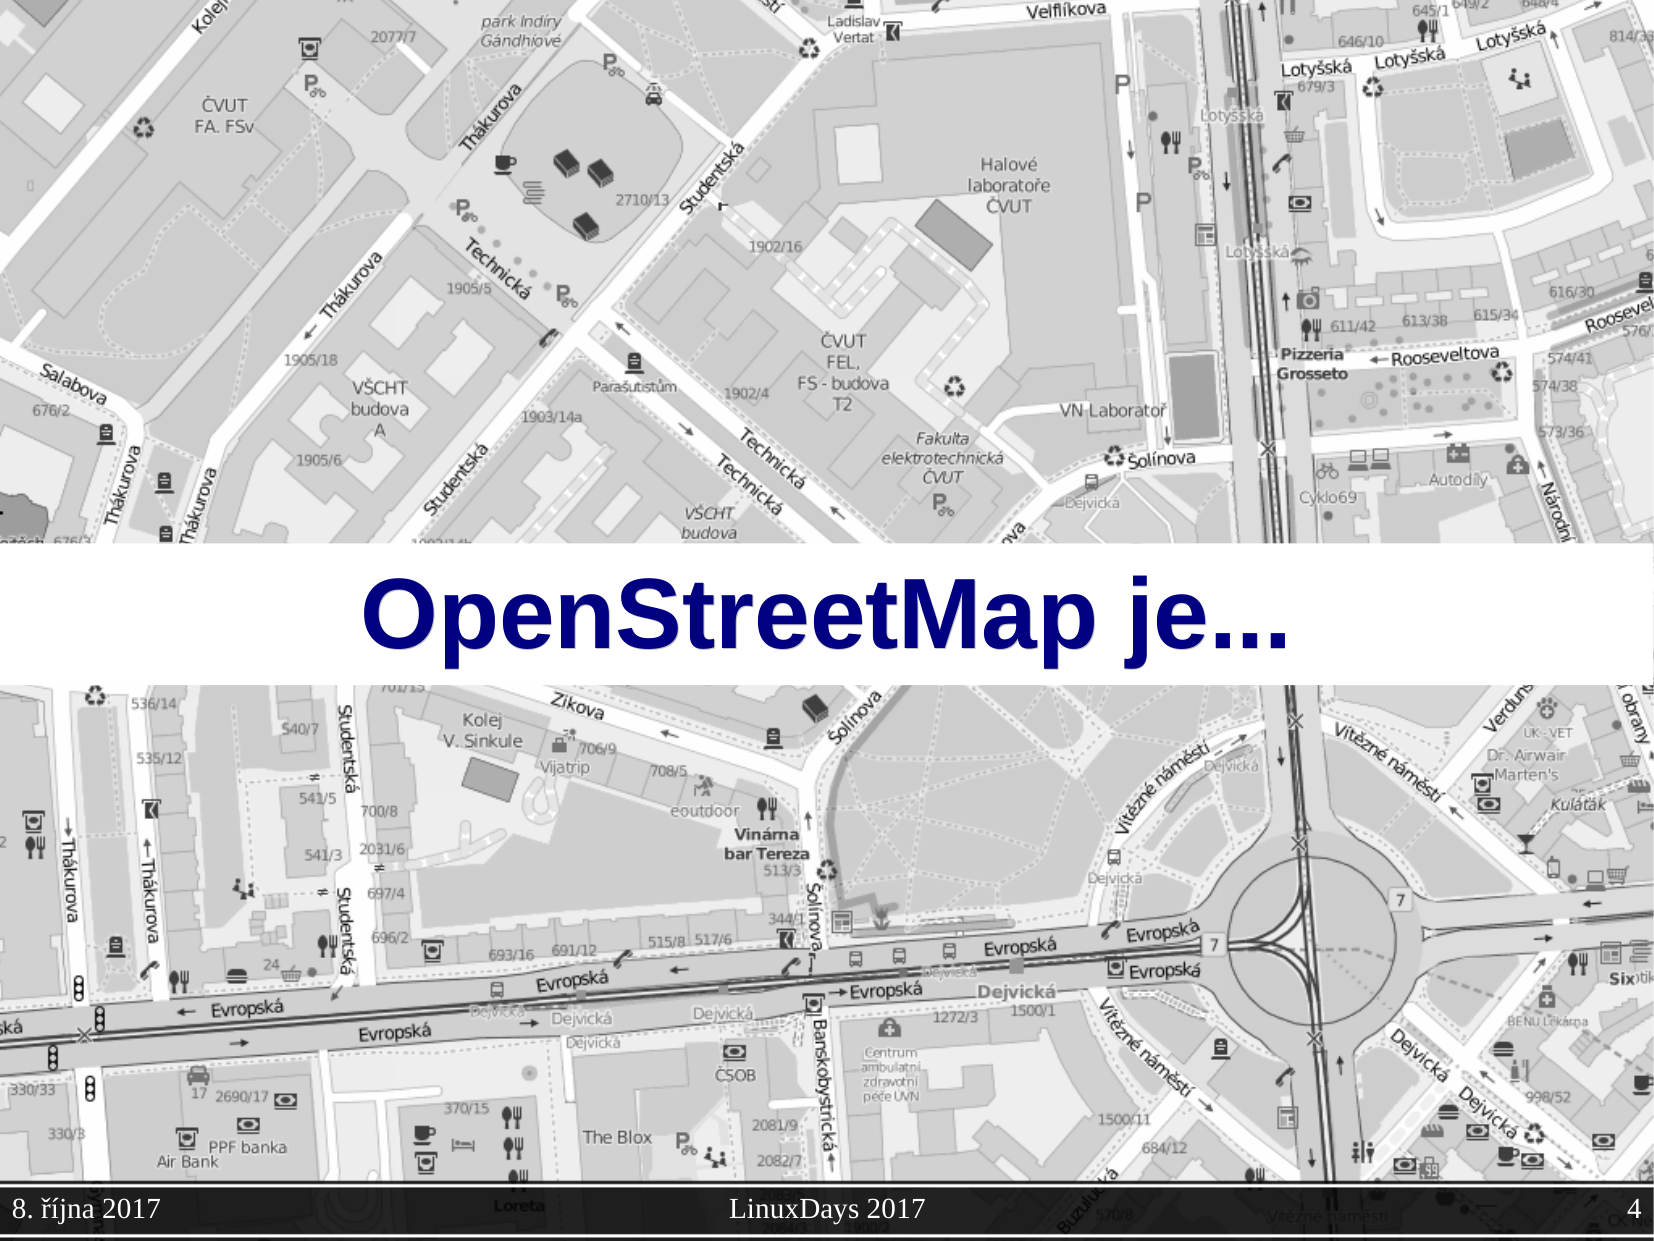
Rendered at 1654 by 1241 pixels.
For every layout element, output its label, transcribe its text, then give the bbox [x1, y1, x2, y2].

picture [0, 0, 1654, 543]
picture [0, 686, 1654, 1241]
subtitle OpenStreetMap je... [0, 543, 1654, 686]
